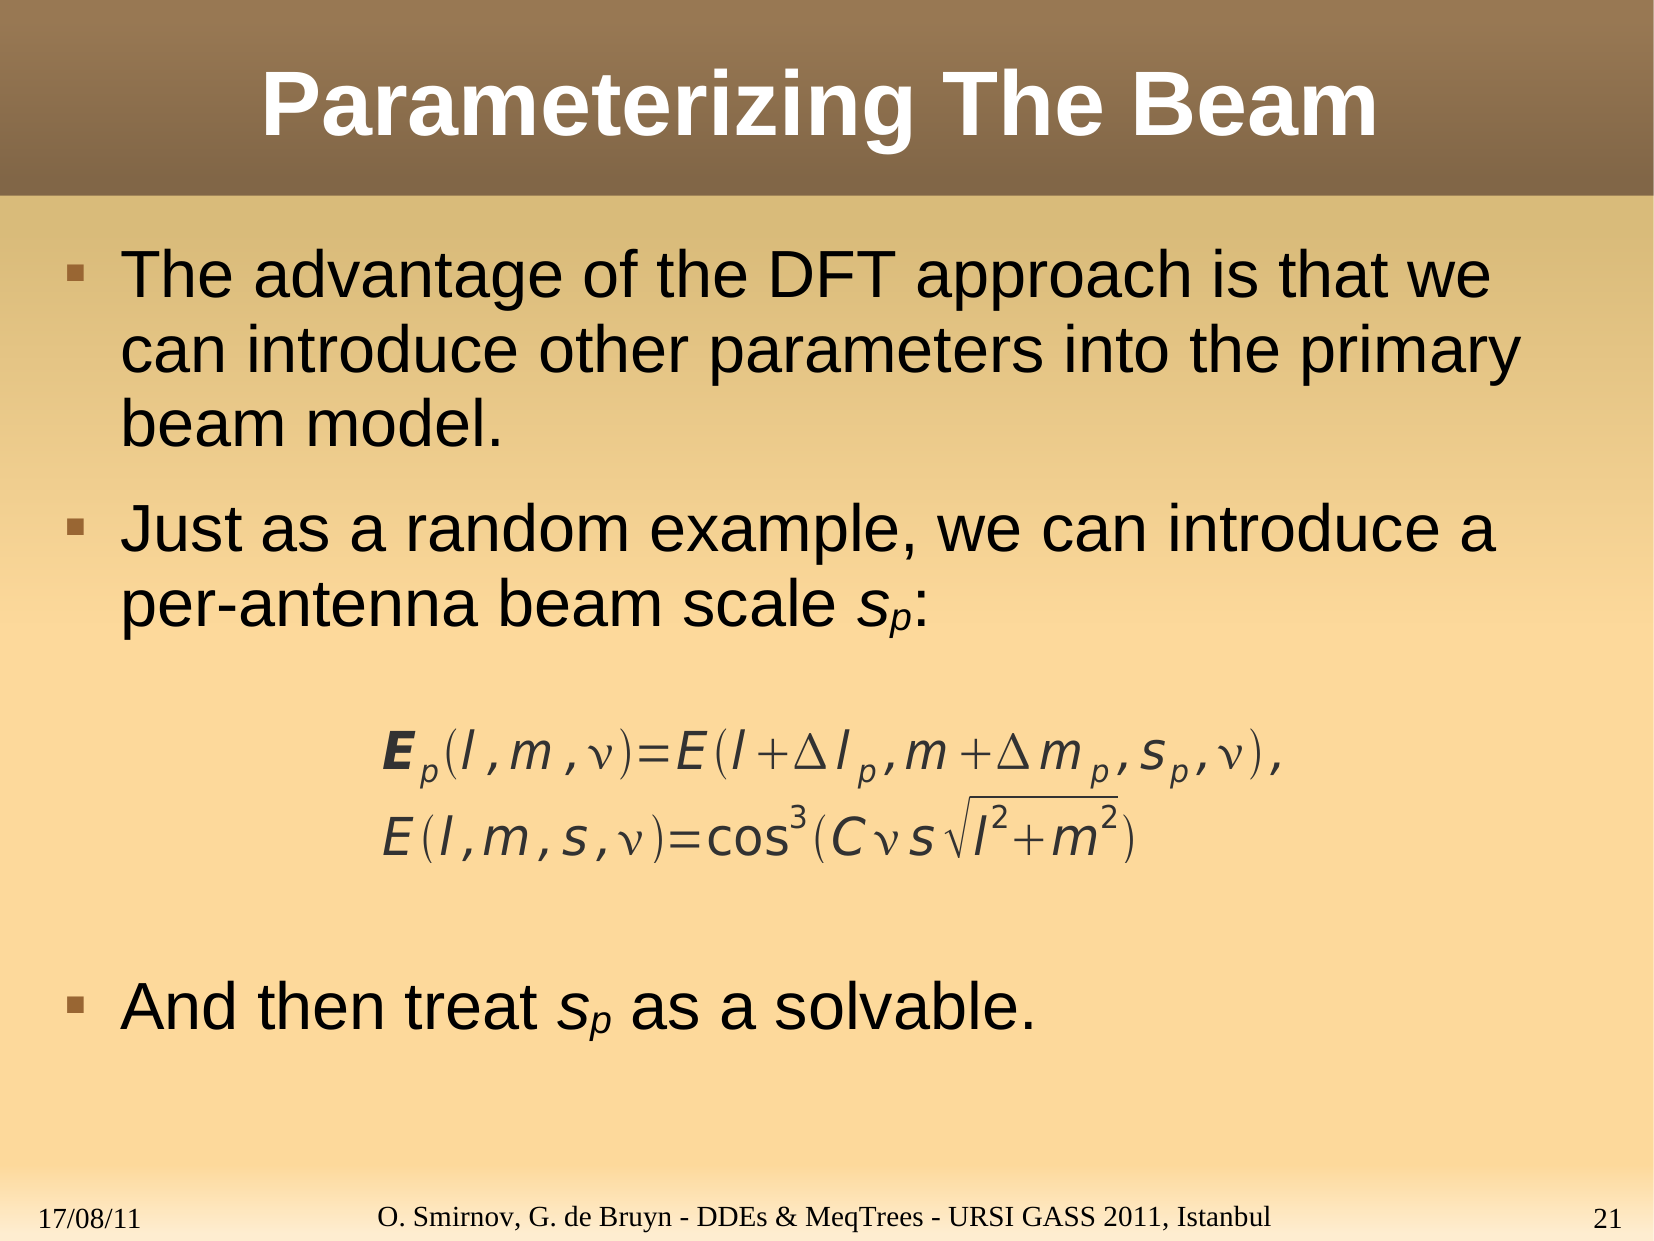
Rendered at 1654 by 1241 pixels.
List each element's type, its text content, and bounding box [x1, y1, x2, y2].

title Parameterizing The Beam [76, 0, 1565, 208]
list The advantage of the DFT approach is that we can introduce other parameters into the primary beam model. Just as a random example, we can introduce a per-antenna beam scale sp: And then treat sp as a solvable. [49, 236, 1613, 1163]
picture [0, 0, 1654, 1241]
